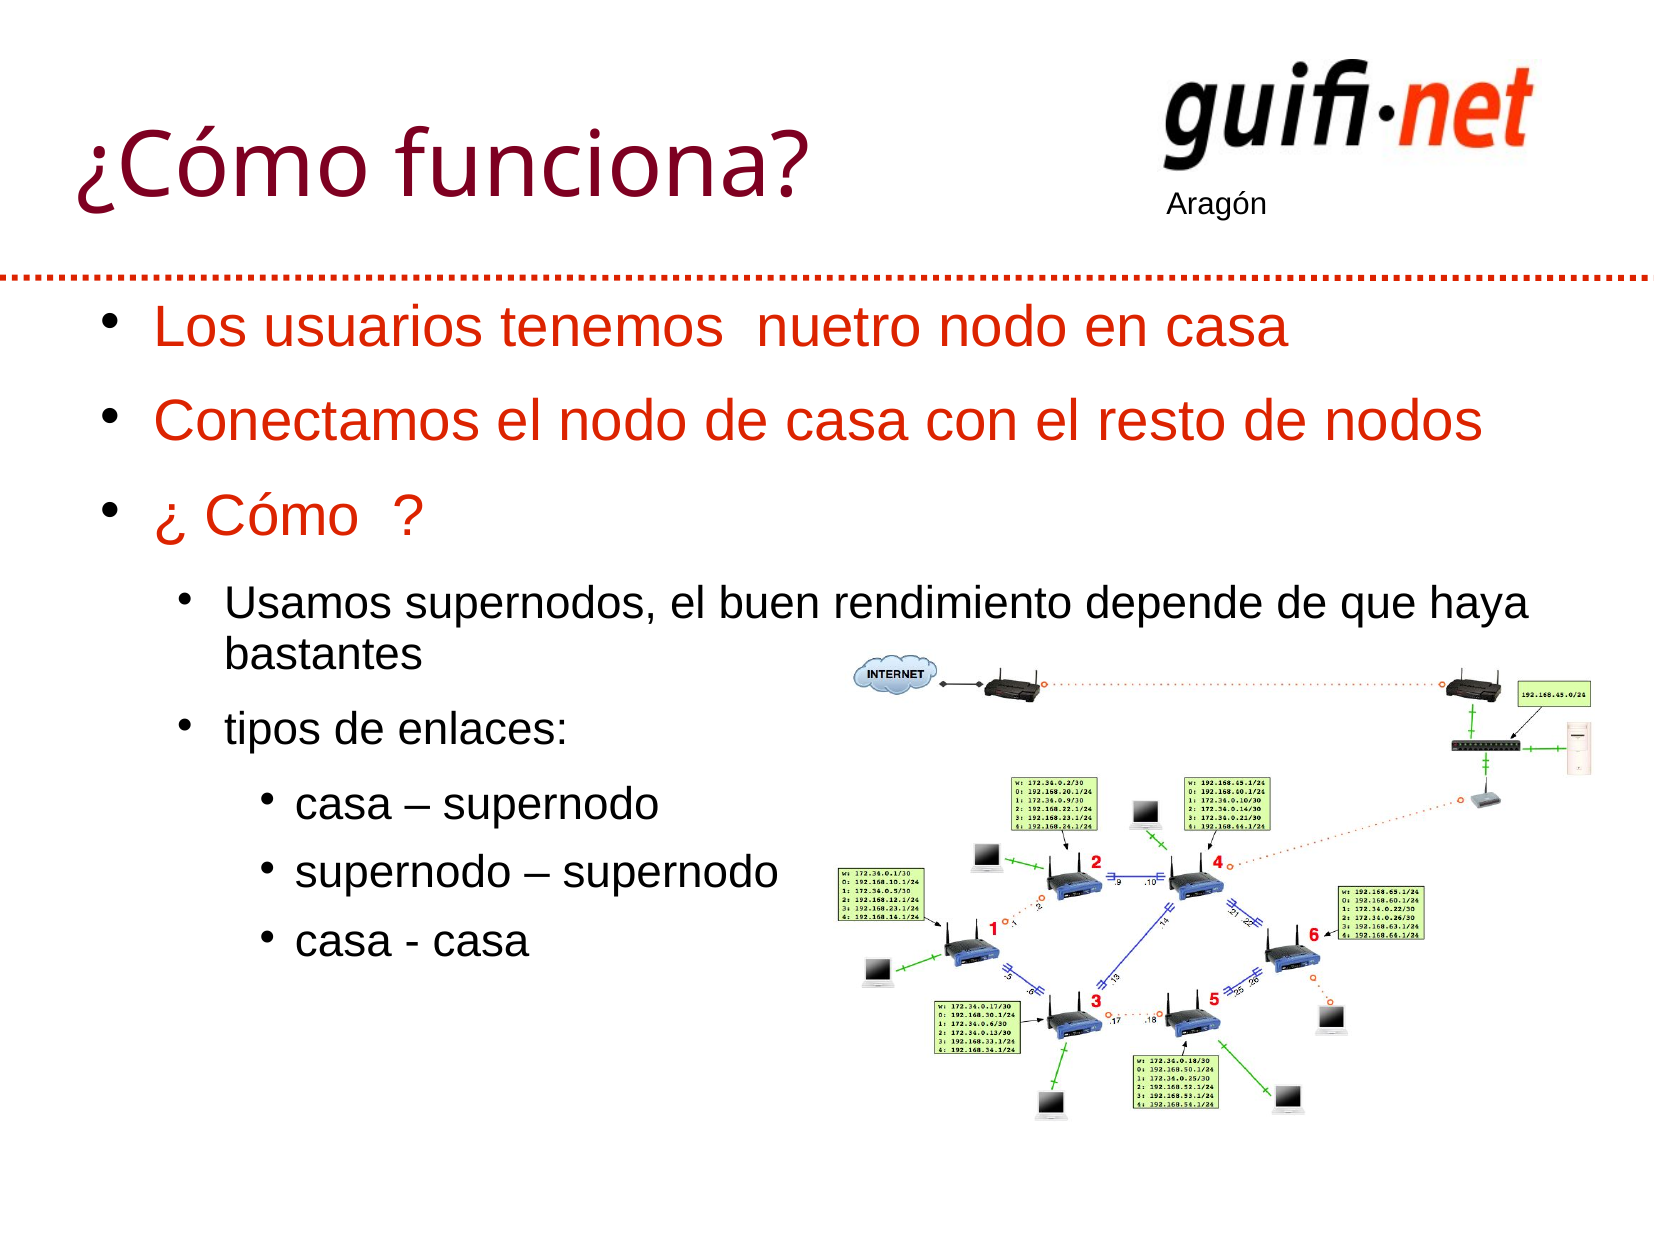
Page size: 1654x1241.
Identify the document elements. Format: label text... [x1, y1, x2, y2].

picture [833, 649, 1595, 1123]
title ¿Cómo funciona? [76, 66, 1093, 259]
picture [1157, 59, 1542, 172]
list Los usuarios tenemos nuetro nodo en casa Conectamos el nodo de casa con el resto de nodos ¿ Cómo ? Usamos supernodos, el buen rendimiento depende de que haya bastantes tipos de enlaces: casa – supernodo supernodo – supernodo casa - casa [82, 290, 1571, 1109]
